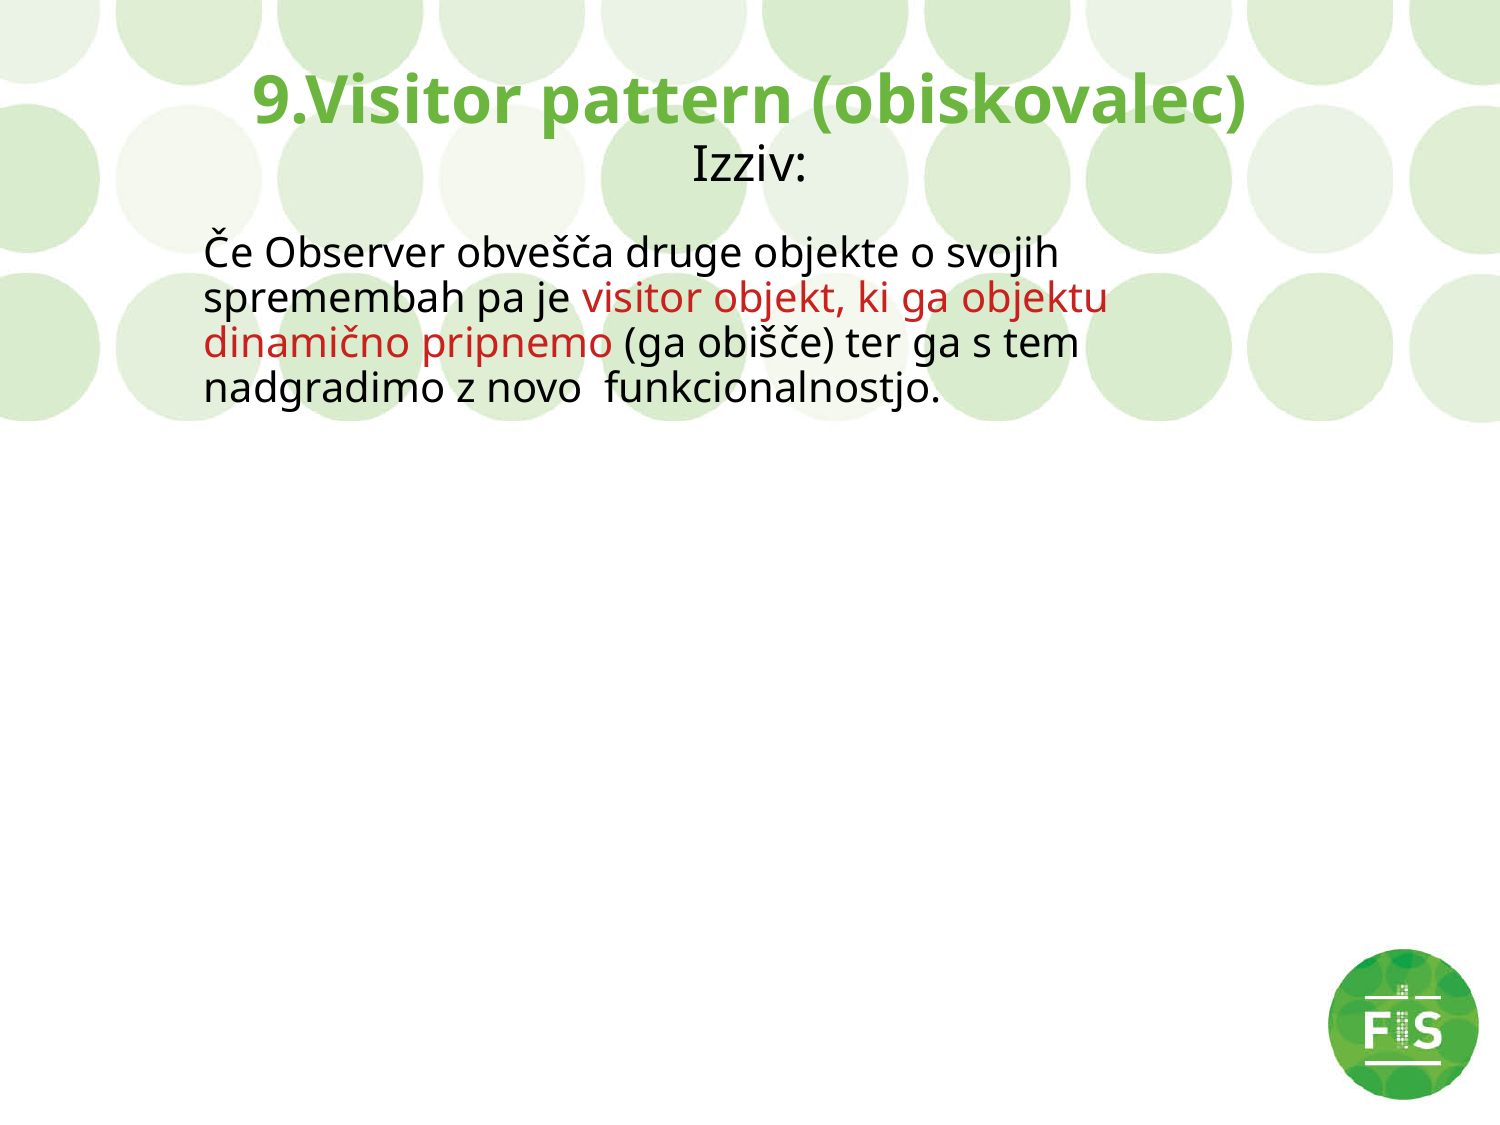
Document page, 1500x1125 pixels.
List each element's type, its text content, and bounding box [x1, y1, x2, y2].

picture [0, 0, 1500, 1125]
title 9.Visitor pattern (obiskovalec) Izziv: [75, 59, 1425, 233]
list Če Observer obvešča druge objekte o svojih spremembah pa je visitor objekt, ki ga objektu dinamično pripnemo (ga obišče) ter ga s tem nadgradimo z novo funkcionalnostjo. [118, 224, 1323, 473]
